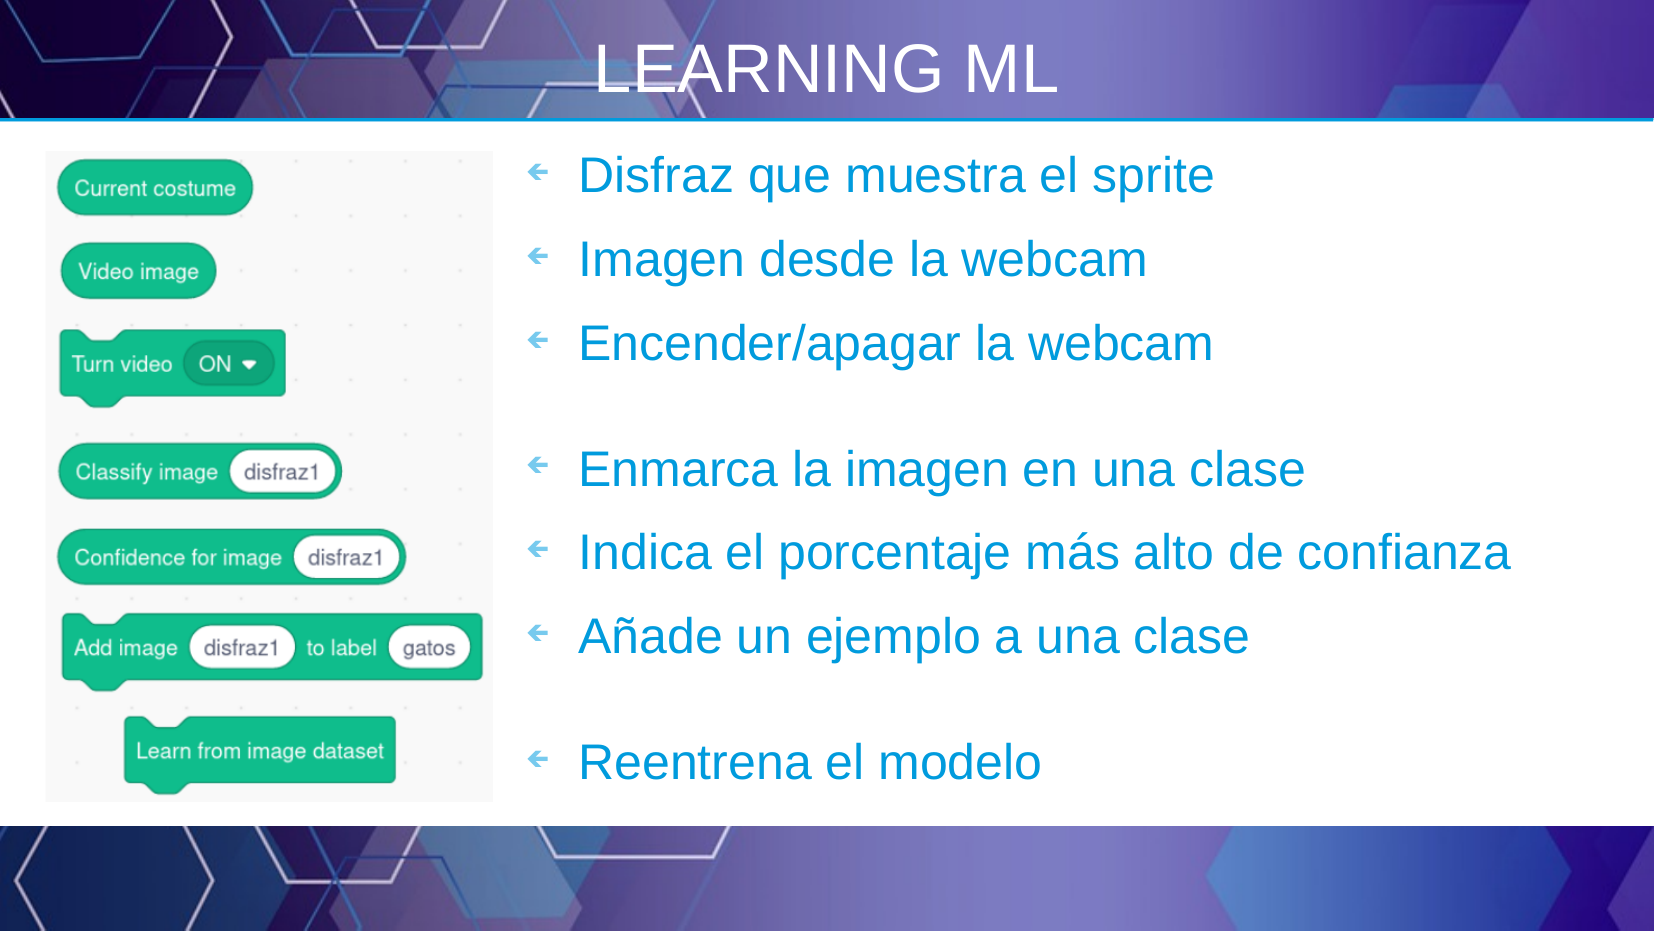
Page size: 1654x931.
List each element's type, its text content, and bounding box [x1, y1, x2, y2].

picture [0, 826, 1654, 931]
list Disfraz que muestra el sprite Imagen desde la webcam Encender/apagar la webcam Enmarca la imagen en una clase Indica el porcentaje más alto de confianza Añade un ejemplo a una clase Reentrena el modelo [507, 147, 1601, 739]
title LEARNING ML [59, 29, 1595, 108]
picture [0, 0, 1654, 117]
picture [44, 151, 493, 802]
